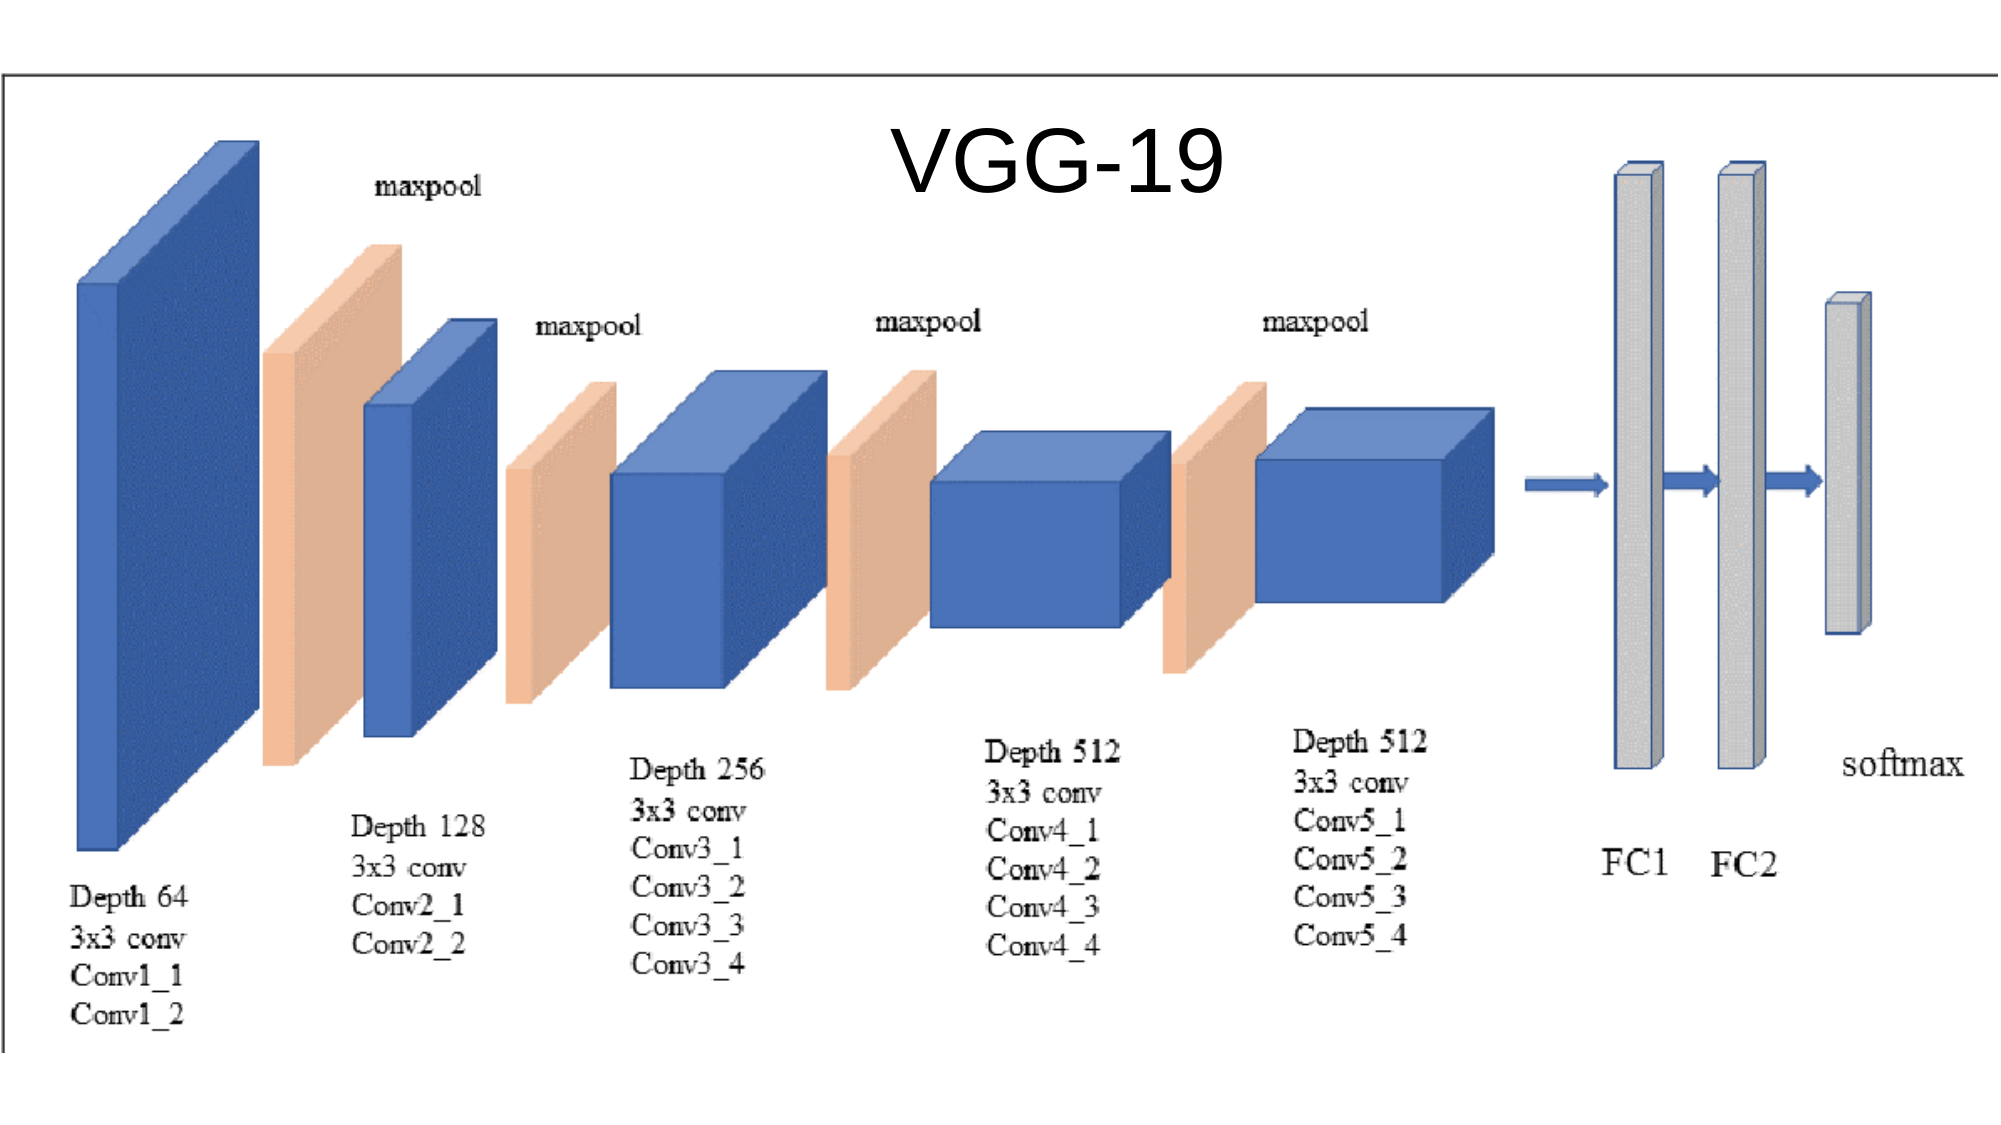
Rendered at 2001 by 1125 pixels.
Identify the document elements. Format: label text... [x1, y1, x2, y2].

picture [0, 72, 1998, 1053]
text_box VGG-19 [875, 93, 1246, 220]
